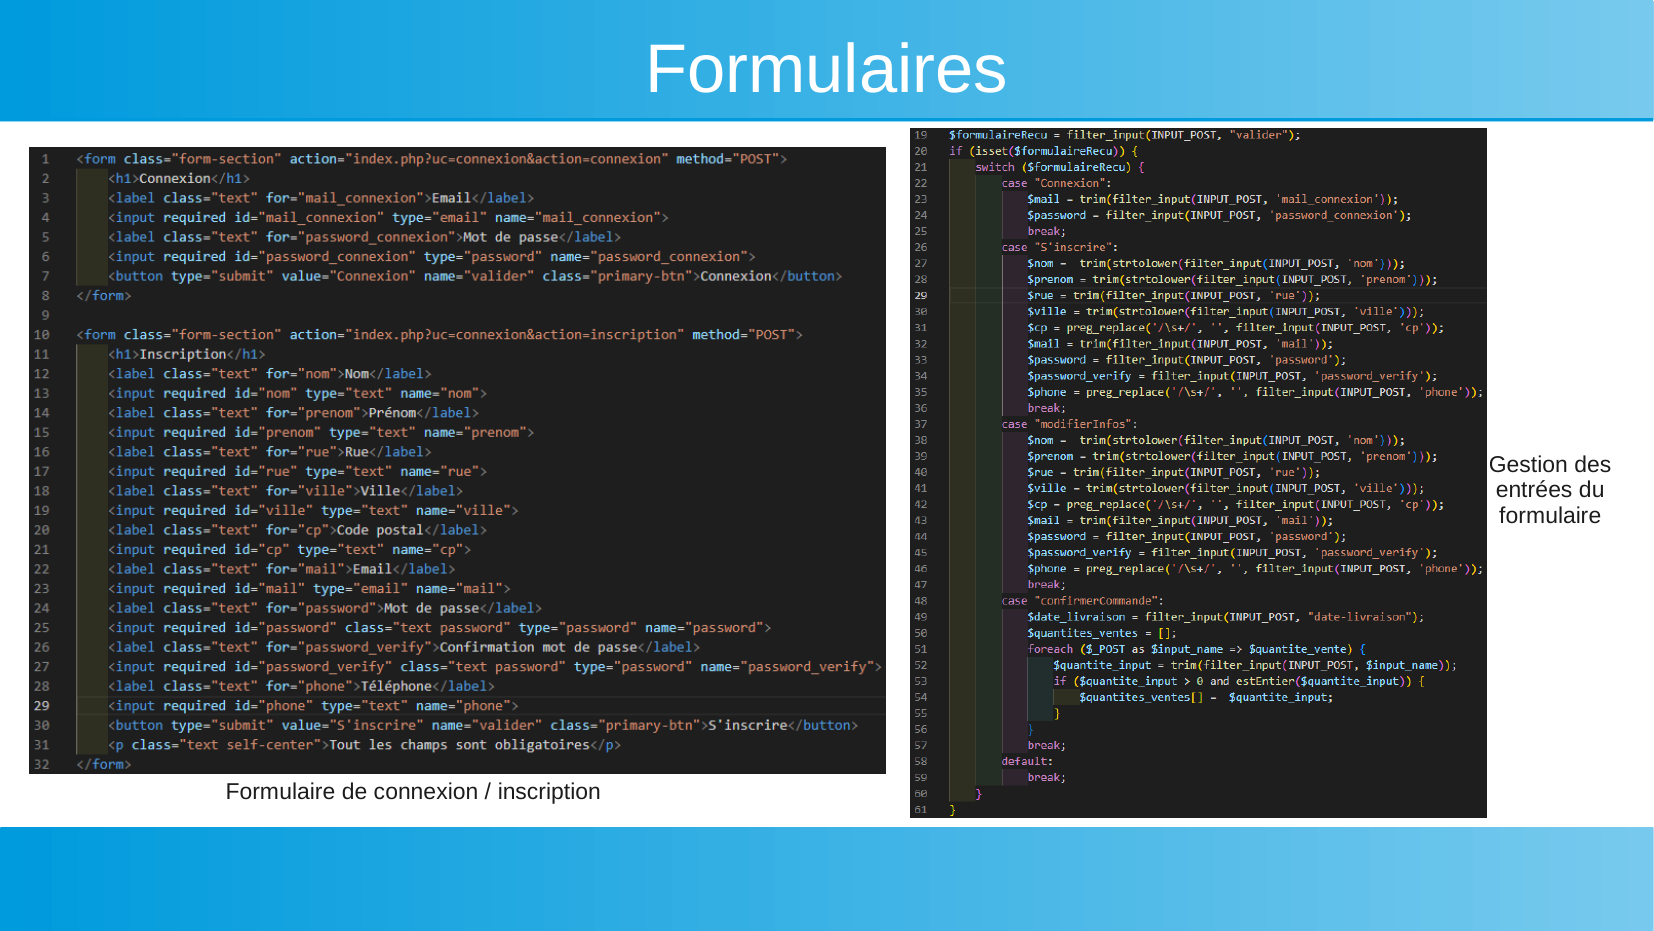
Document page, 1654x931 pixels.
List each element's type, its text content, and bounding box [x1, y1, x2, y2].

picture [910, 128, 1487, 818]
title Formulaires [59, 29, 1595, 108]
text_box Gestion des entrées du formulaire [1476, 413, 1625, 567]
text_box Formulaire de connexion / inscription [177, 773, 650, 811]
picture [29, 147, 886, 774]
